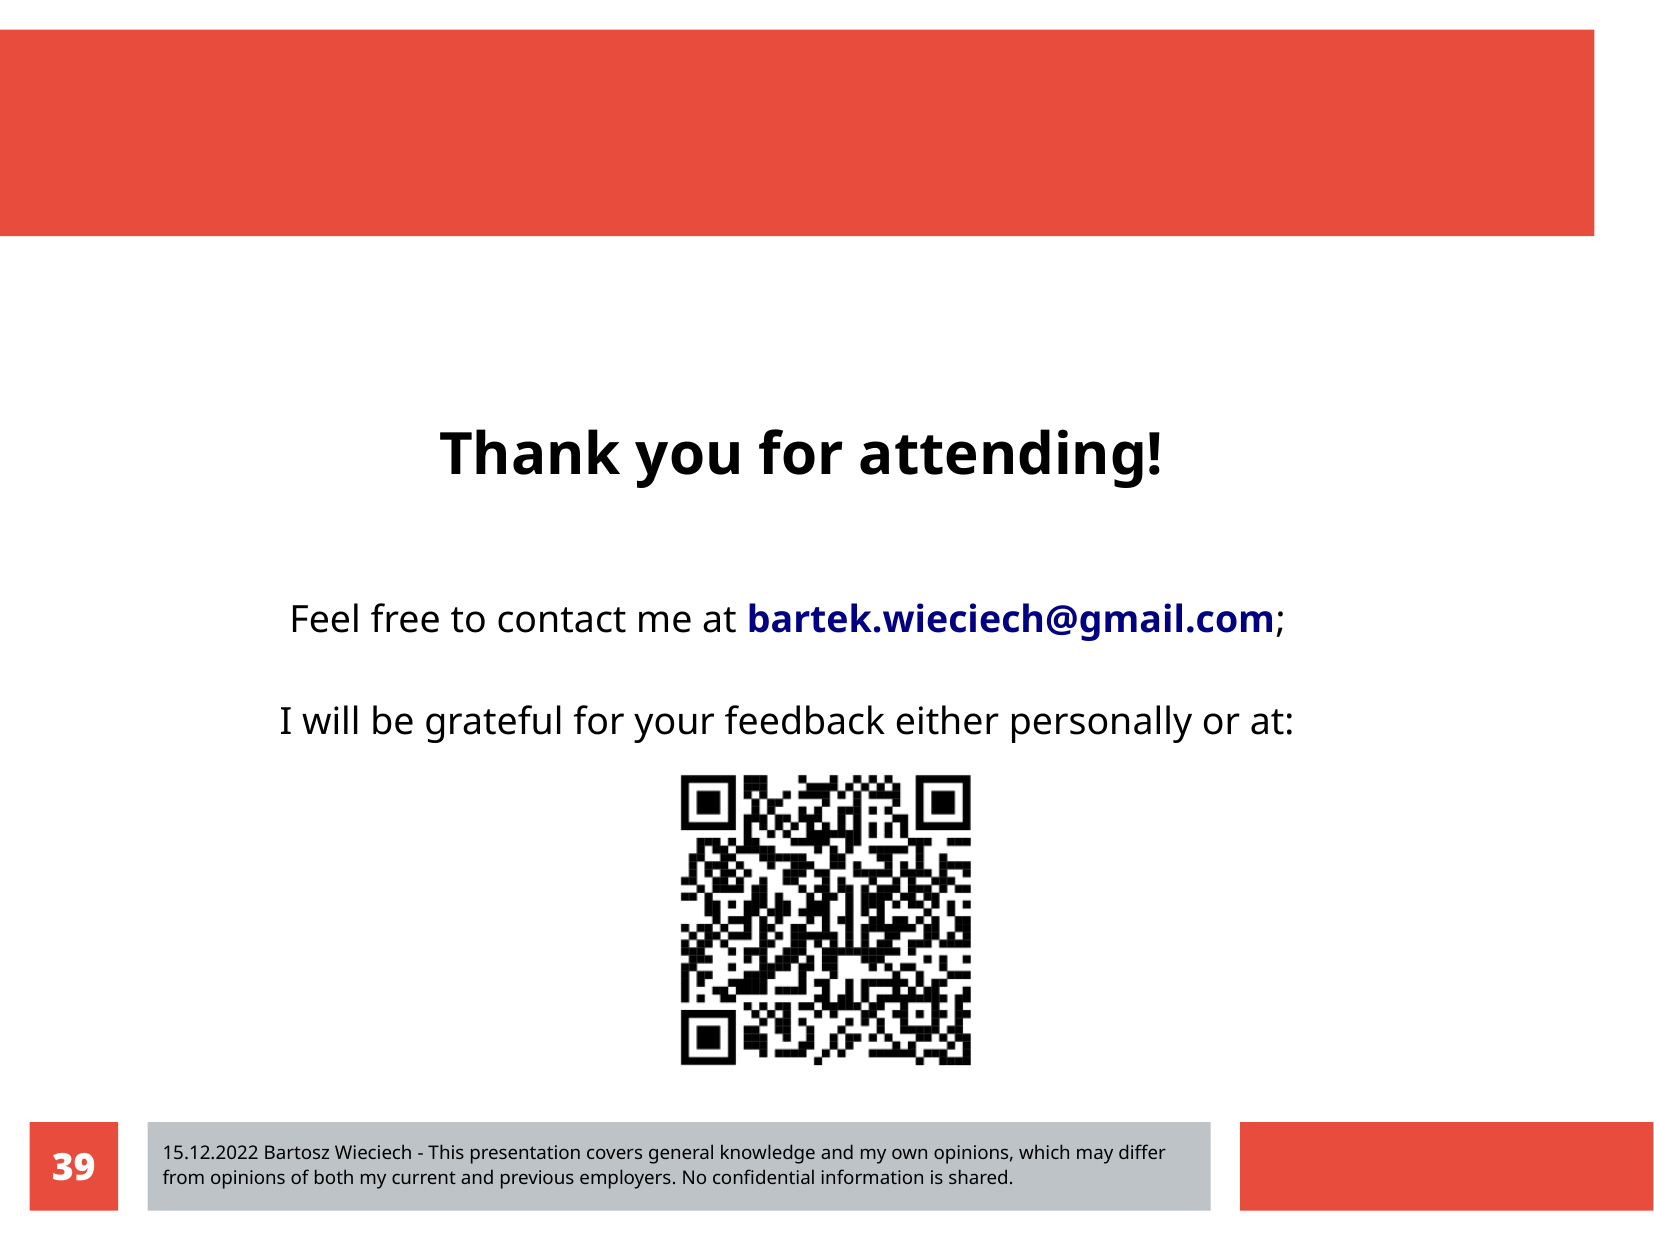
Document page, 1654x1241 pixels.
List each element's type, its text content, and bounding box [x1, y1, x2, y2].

text_box Feel free to contact me at bartek.wieciech@gmail.com; I will be grateful for your feedback either personally or at: [75, 585, 1501, 753]
text_box Thank you for attending! [150, 405, 1486, 500]
picture [660, 764, 984, 1074]
